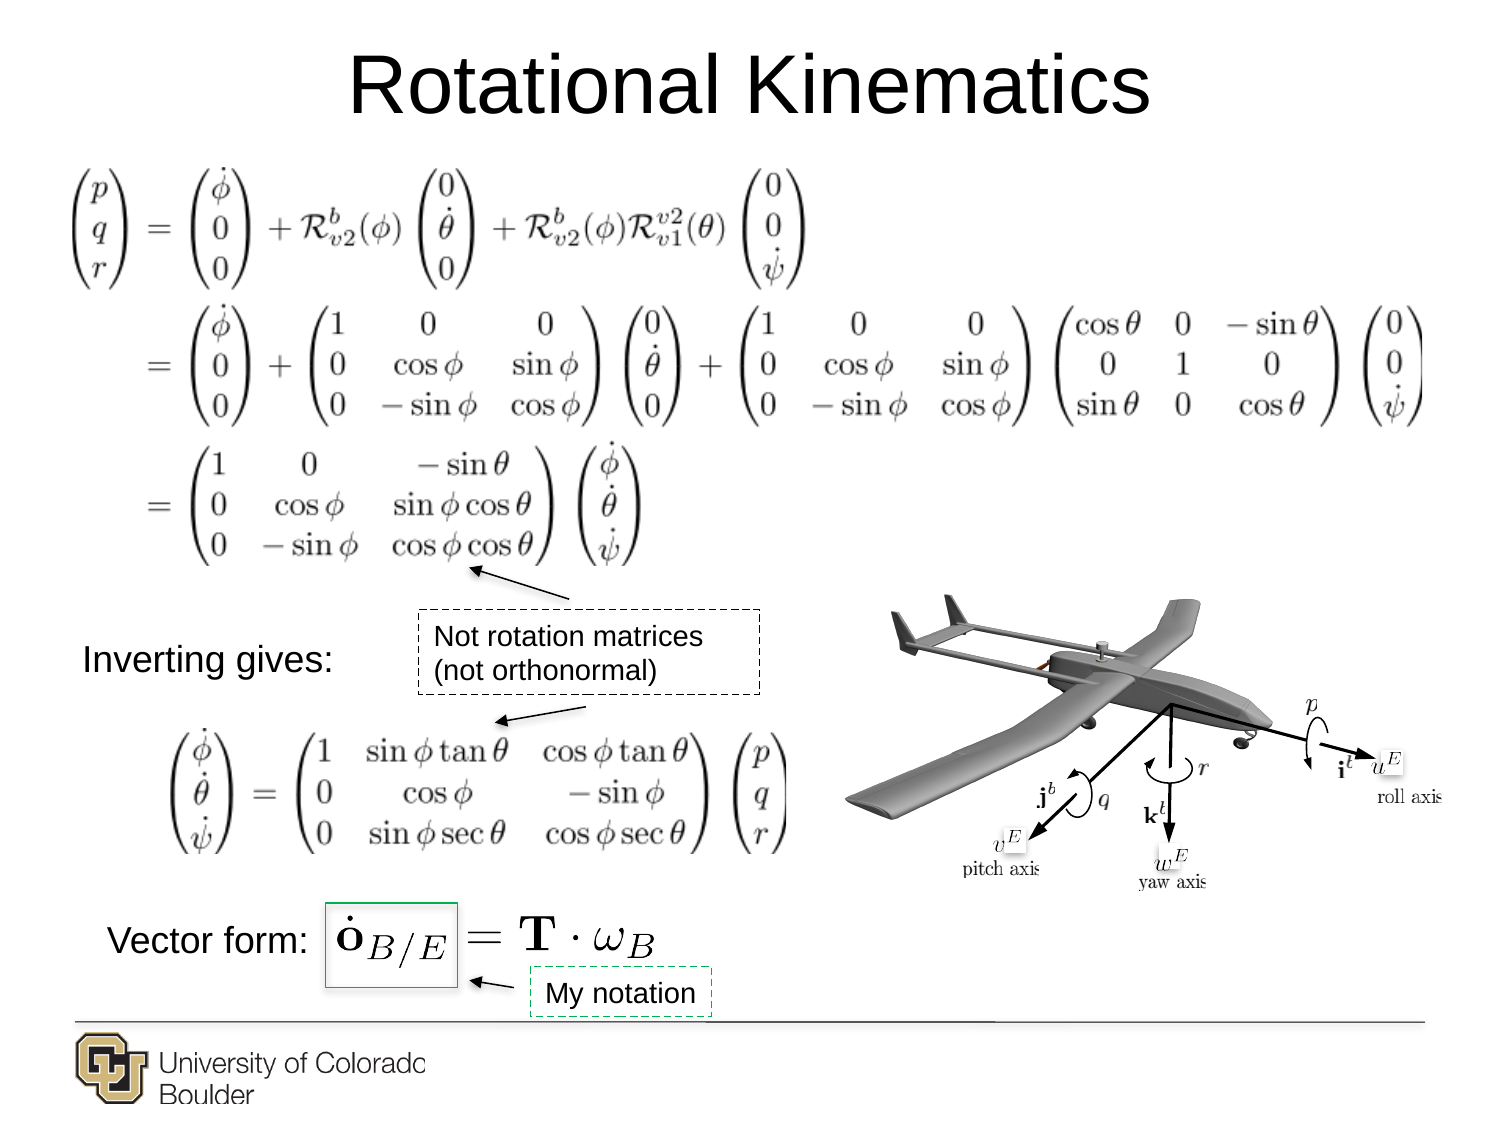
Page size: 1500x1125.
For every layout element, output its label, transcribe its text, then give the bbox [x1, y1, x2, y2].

picture [1377, 787, 1442, 803]
text_box [1066, 771, 1092, 818]
text_box My notation [530, 966, 712, 1017]
text_box [1159, 843, 1180, 849]
picture [337, 915, 457, 968]
text_box Inverting gives: [67, 628, 349, 688]
text_box [1146, 757, 1193, 784]
text_box [1382, 750, 1402, 775]
picture [169, 728, 787, 854]
picture [1138, 873, 1206, 891]
title Rotational Kinematics [75, 26, 1425, 135]
picture [962, 860, 1039, 878]
picture [1371, 752, 1401, 774]
text_box [1306, 717, 1328, 771]
picture [1337, 755, 1353, 778]
picture [72, 167, 1423, 871]
text_box Not rotation matrices (not orthonormal) [418, 609, 760, 695]
text_box [1005, 828, 1025, 853]
text_box Vector form: [92, 908, 321, 969]
picture [458, 915, 654, 968]
picture [1304, 698, 1317, 715]
